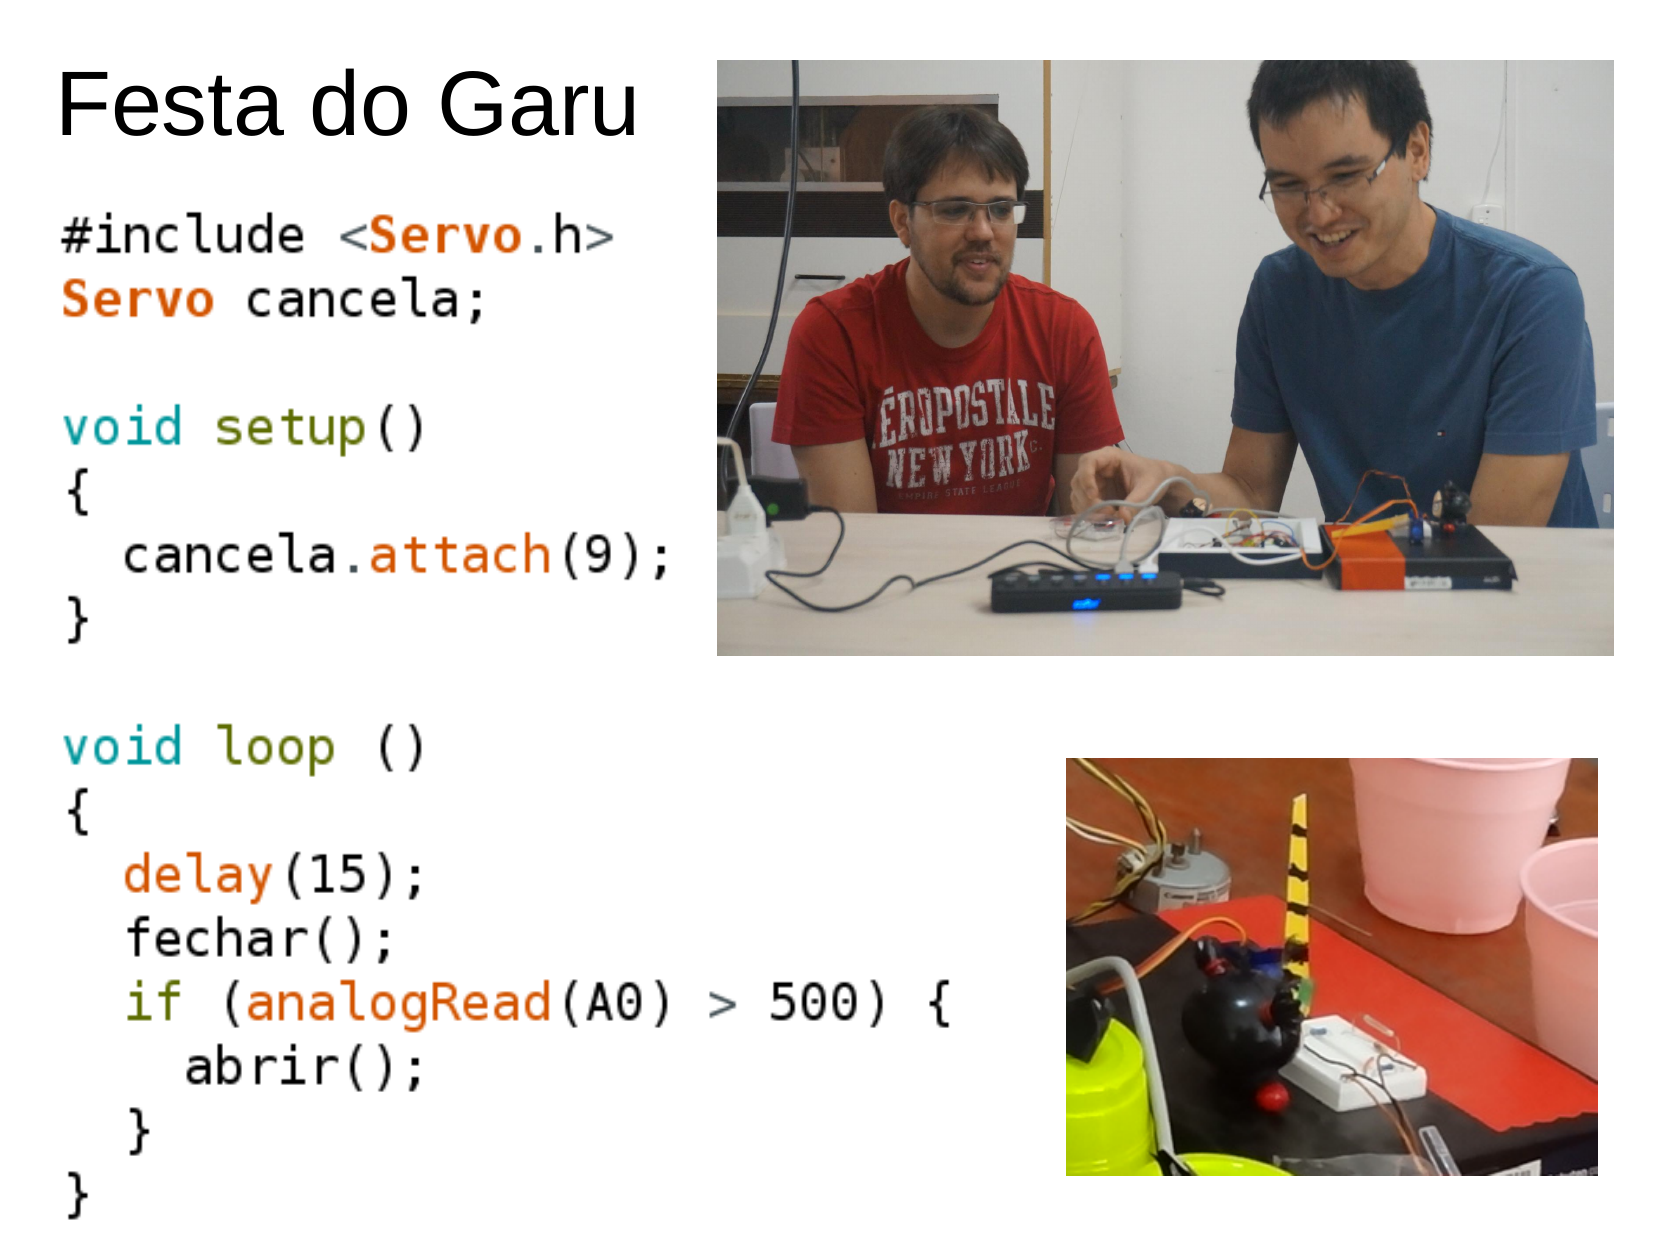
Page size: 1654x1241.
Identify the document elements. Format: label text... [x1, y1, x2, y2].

title Festa do Garu [55, 0, 1544, 206]
picture [1066, 758, 1598, 1176]
picture [55, 60, 1614, 1227]
